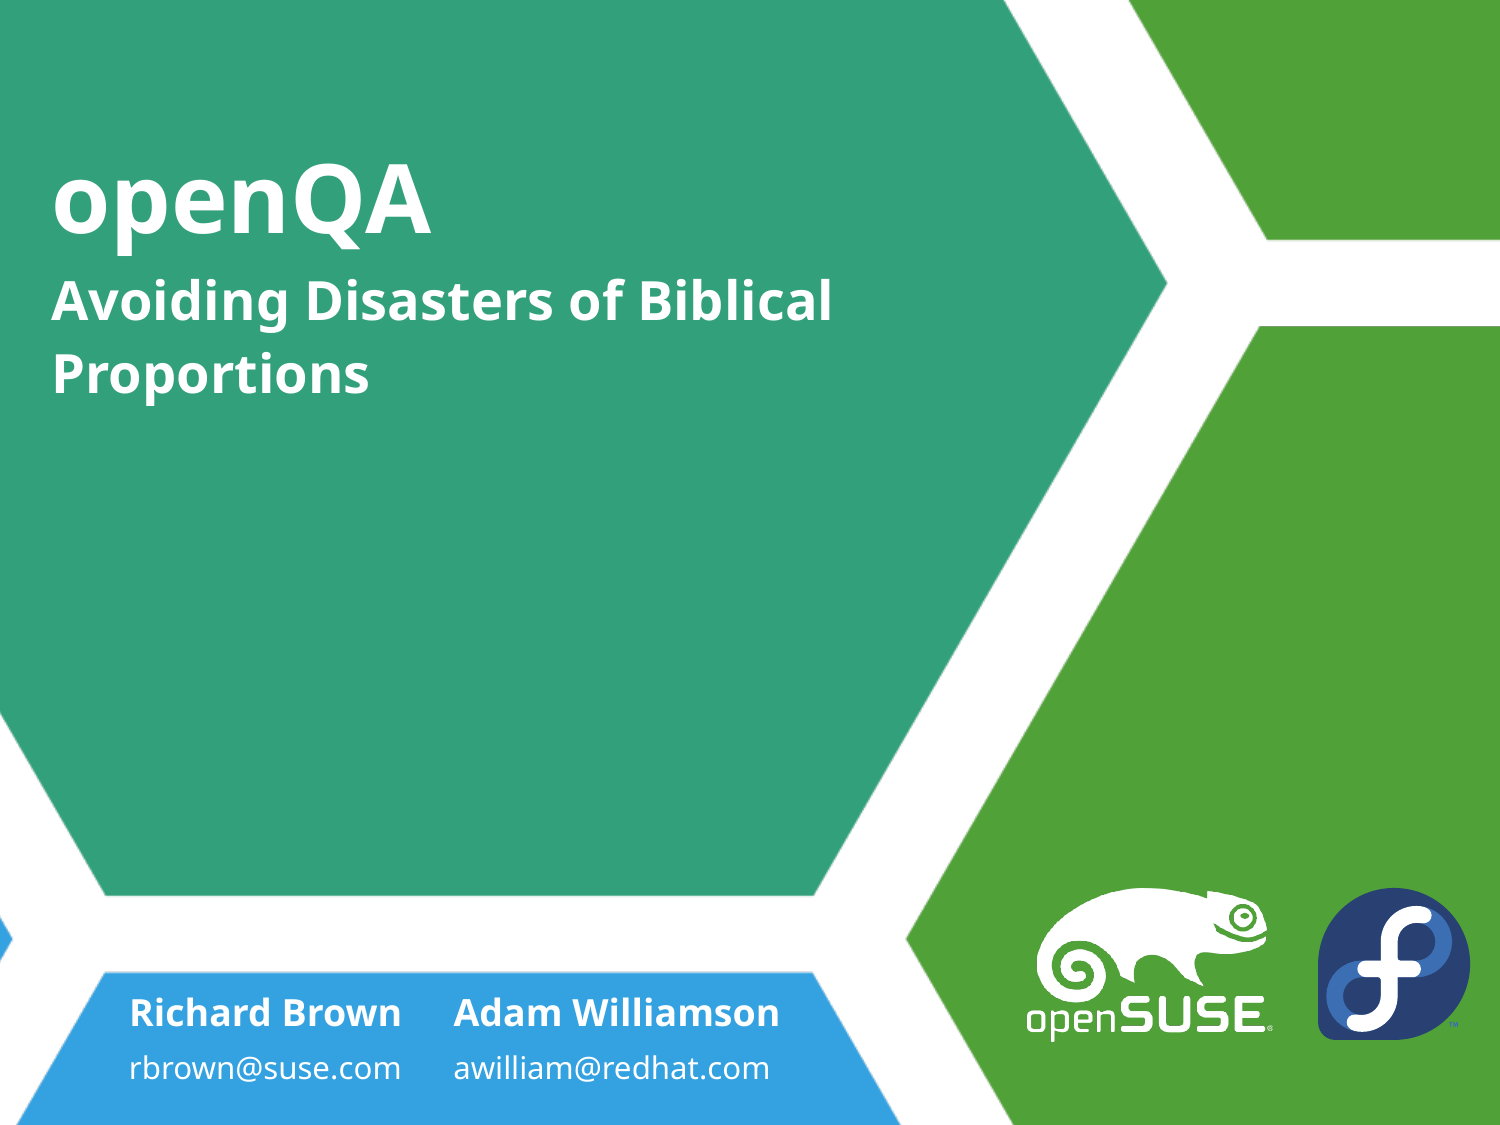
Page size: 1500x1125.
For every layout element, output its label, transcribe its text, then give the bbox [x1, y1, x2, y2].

picture [0, 0, 1500, 1125]
list Adam Williamson awilliam@redhat.com [451, 986, 1076, 1125]
list Richard Brown rbrown@suse.com [126, 986, 451, 1125]
title openQA Avoiding Disasters of Biblical Proportions [51, 136, 1101, 410]
